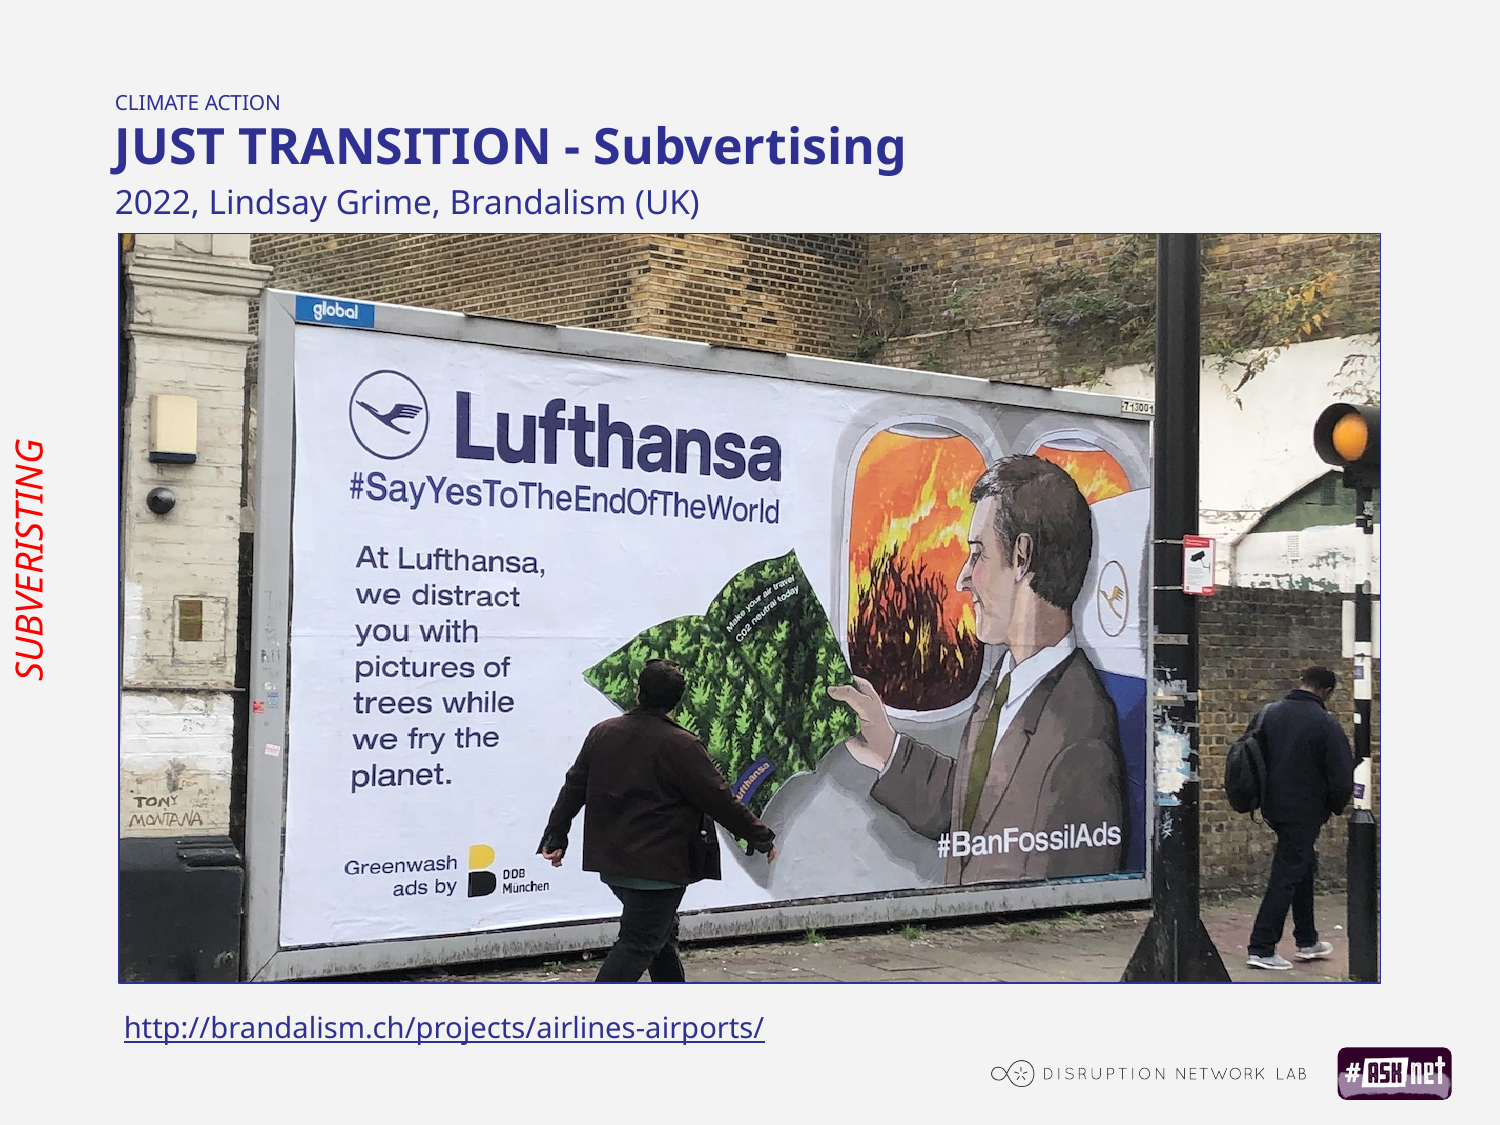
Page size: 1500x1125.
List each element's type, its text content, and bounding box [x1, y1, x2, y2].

picture [991, 1060, 1306, 1087]
picture [1337, 1047, 1452, 1100]
text_box http://brandalism.ch/projects/airlines-airports/ [108, 994, 1406, 1039]
text_box SUBVERISTING [0, 0, 56, 1121]
picture [119, 234, 1380, 983]
text_box CLIMATE ACTION JUST TRANSITION - Subvertising 2022, Lindsay Grime, Brandalism (UK) [99, 75, 1198, 160]
